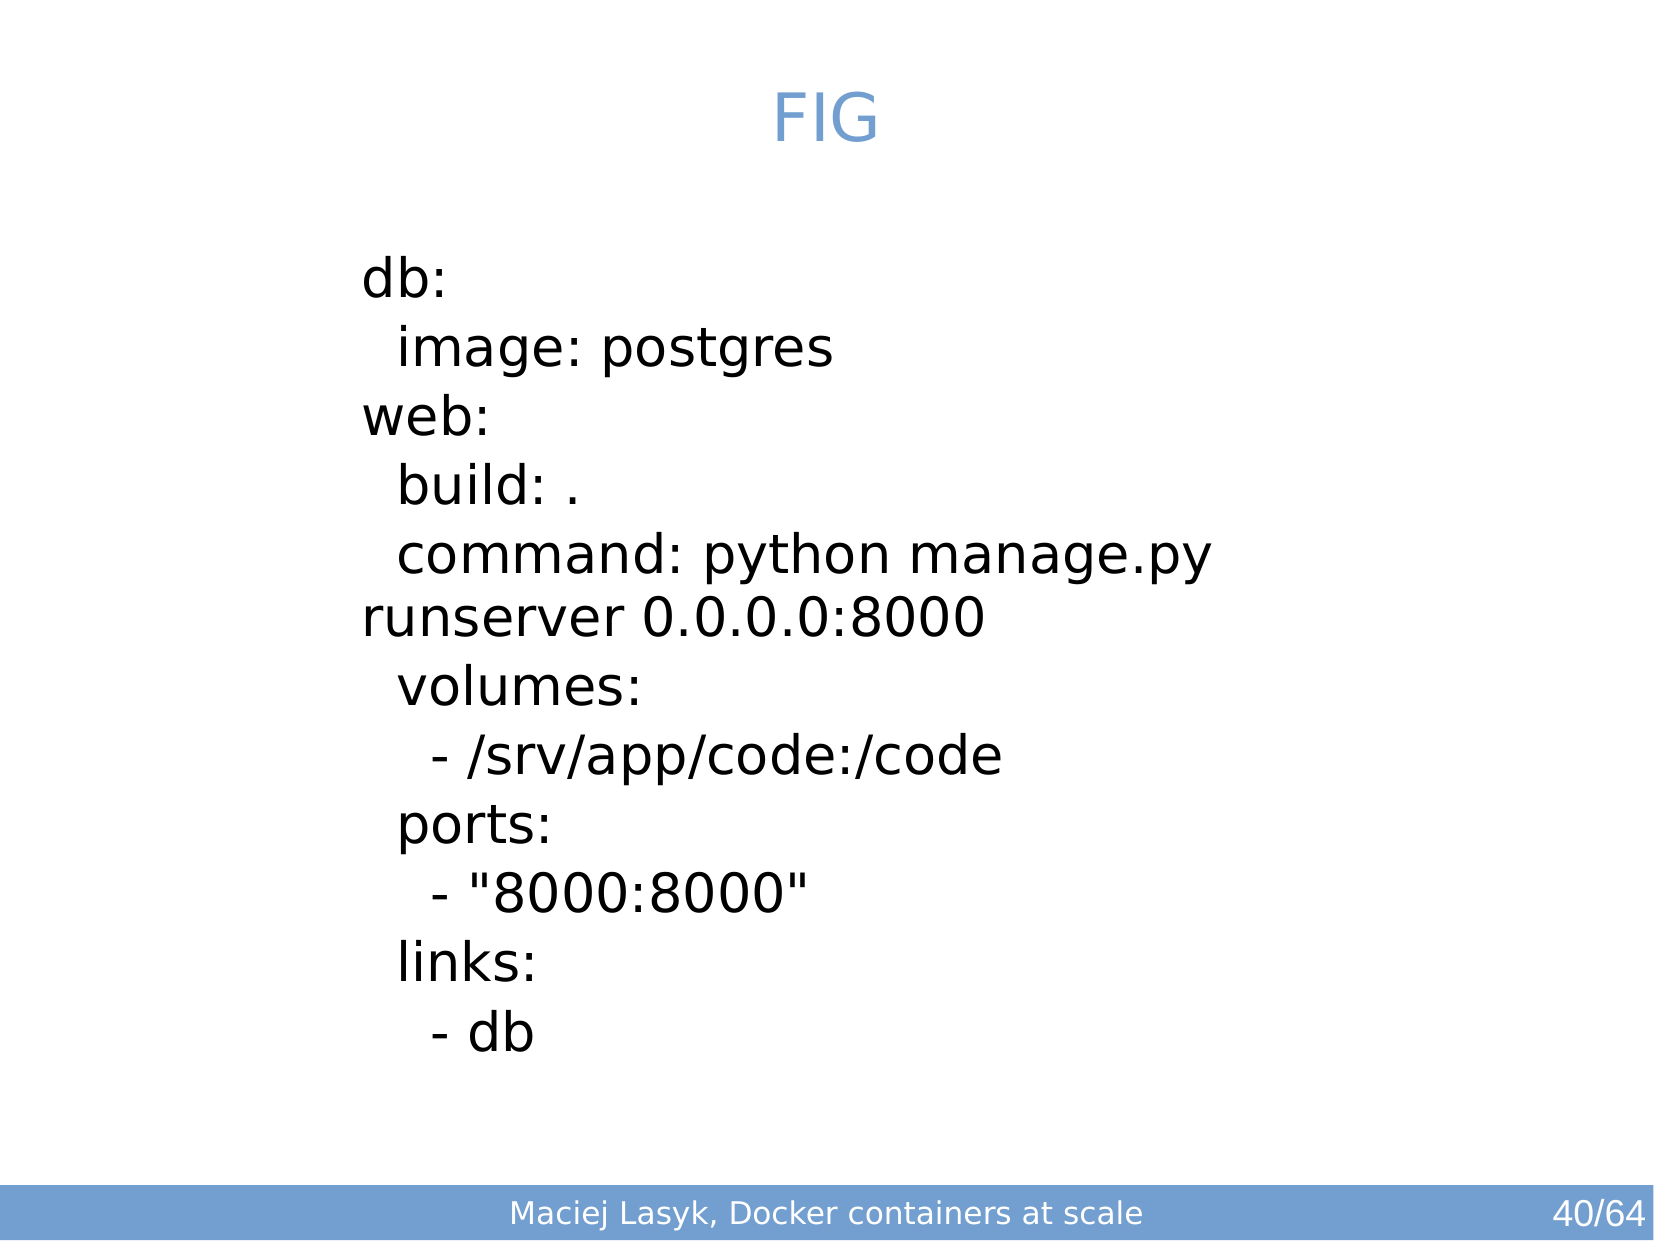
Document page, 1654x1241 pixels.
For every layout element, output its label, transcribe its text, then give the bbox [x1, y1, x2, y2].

text_box Maciej Lasyk, Docker containers at scale [494, 1188, 1160, 1240]
text_box 40/64 [1527, 1185, 1654, 1241]
text_box FIG [756, 72, 897, 166]
text_box [0, 1185, 1527, 1241]
text_box db: image: postgres web: build: . command: python manage.py runserver 0.0.0.0:8000 volumes: - /srv/app/code:/code ports: - "8000:8000" links: - db [346, 240, 1307, 1072]
